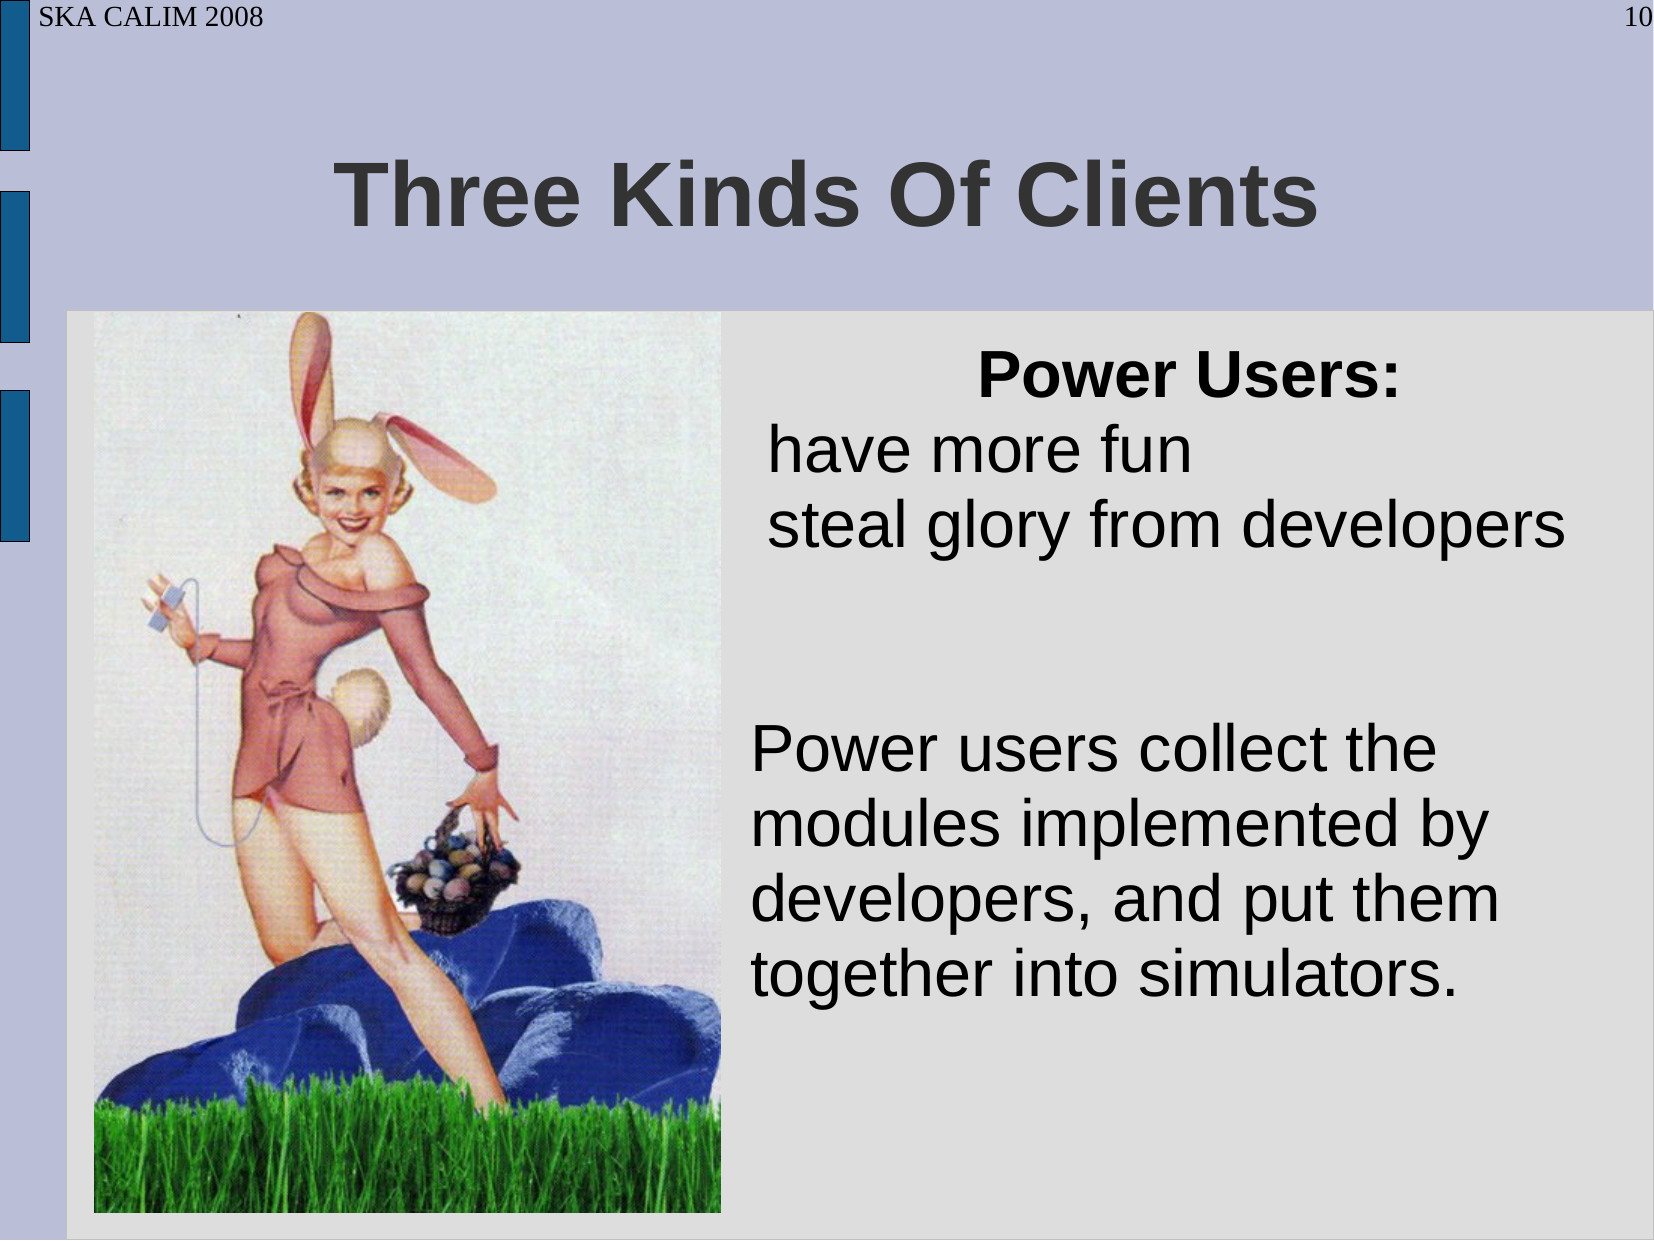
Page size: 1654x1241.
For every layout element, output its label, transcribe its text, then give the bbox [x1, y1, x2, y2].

picture [94, 312, 721, 1213]
title Three Kinds Of Clients [121, 91, 1534, 299]
list Power Users: have more fun steal glory from developers Power users collect the modules implemented by developers, and put them together into simulators. [750, 337, 1613, 1201]
